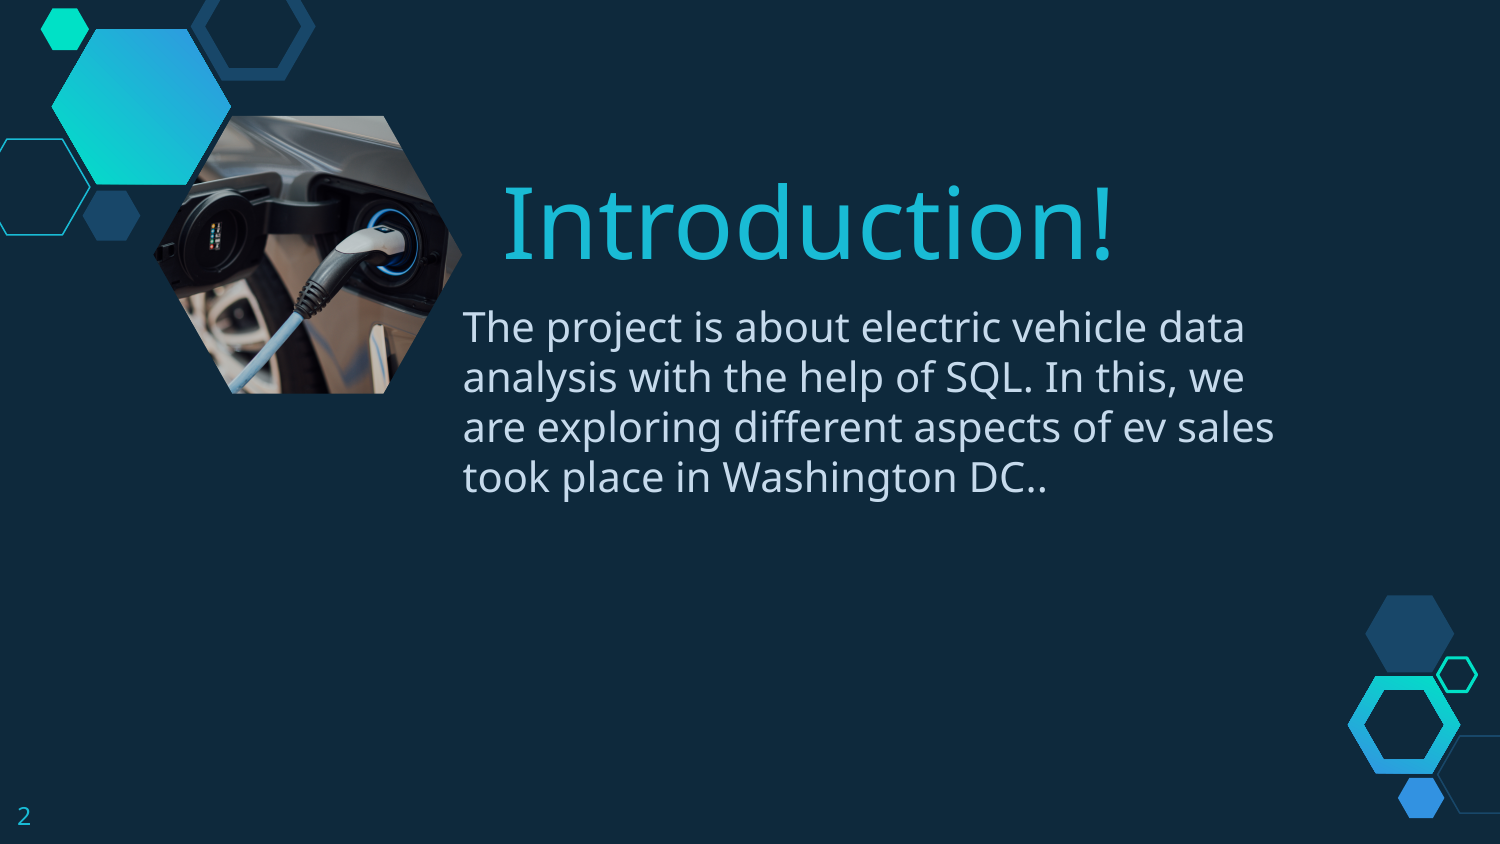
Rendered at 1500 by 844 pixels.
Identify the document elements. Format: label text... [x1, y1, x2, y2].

text_box [153, 115, 463, 394]
title Introduction! [502, 87, 1252, 286]
list The project is about electric vehicle data analysis with the help of SQL. In this, we are exploring different aspects of ev sales took place in Washington DC.. [462, 286, 1288, 798]
slide_number <number> [2, 785, 93, 844]
